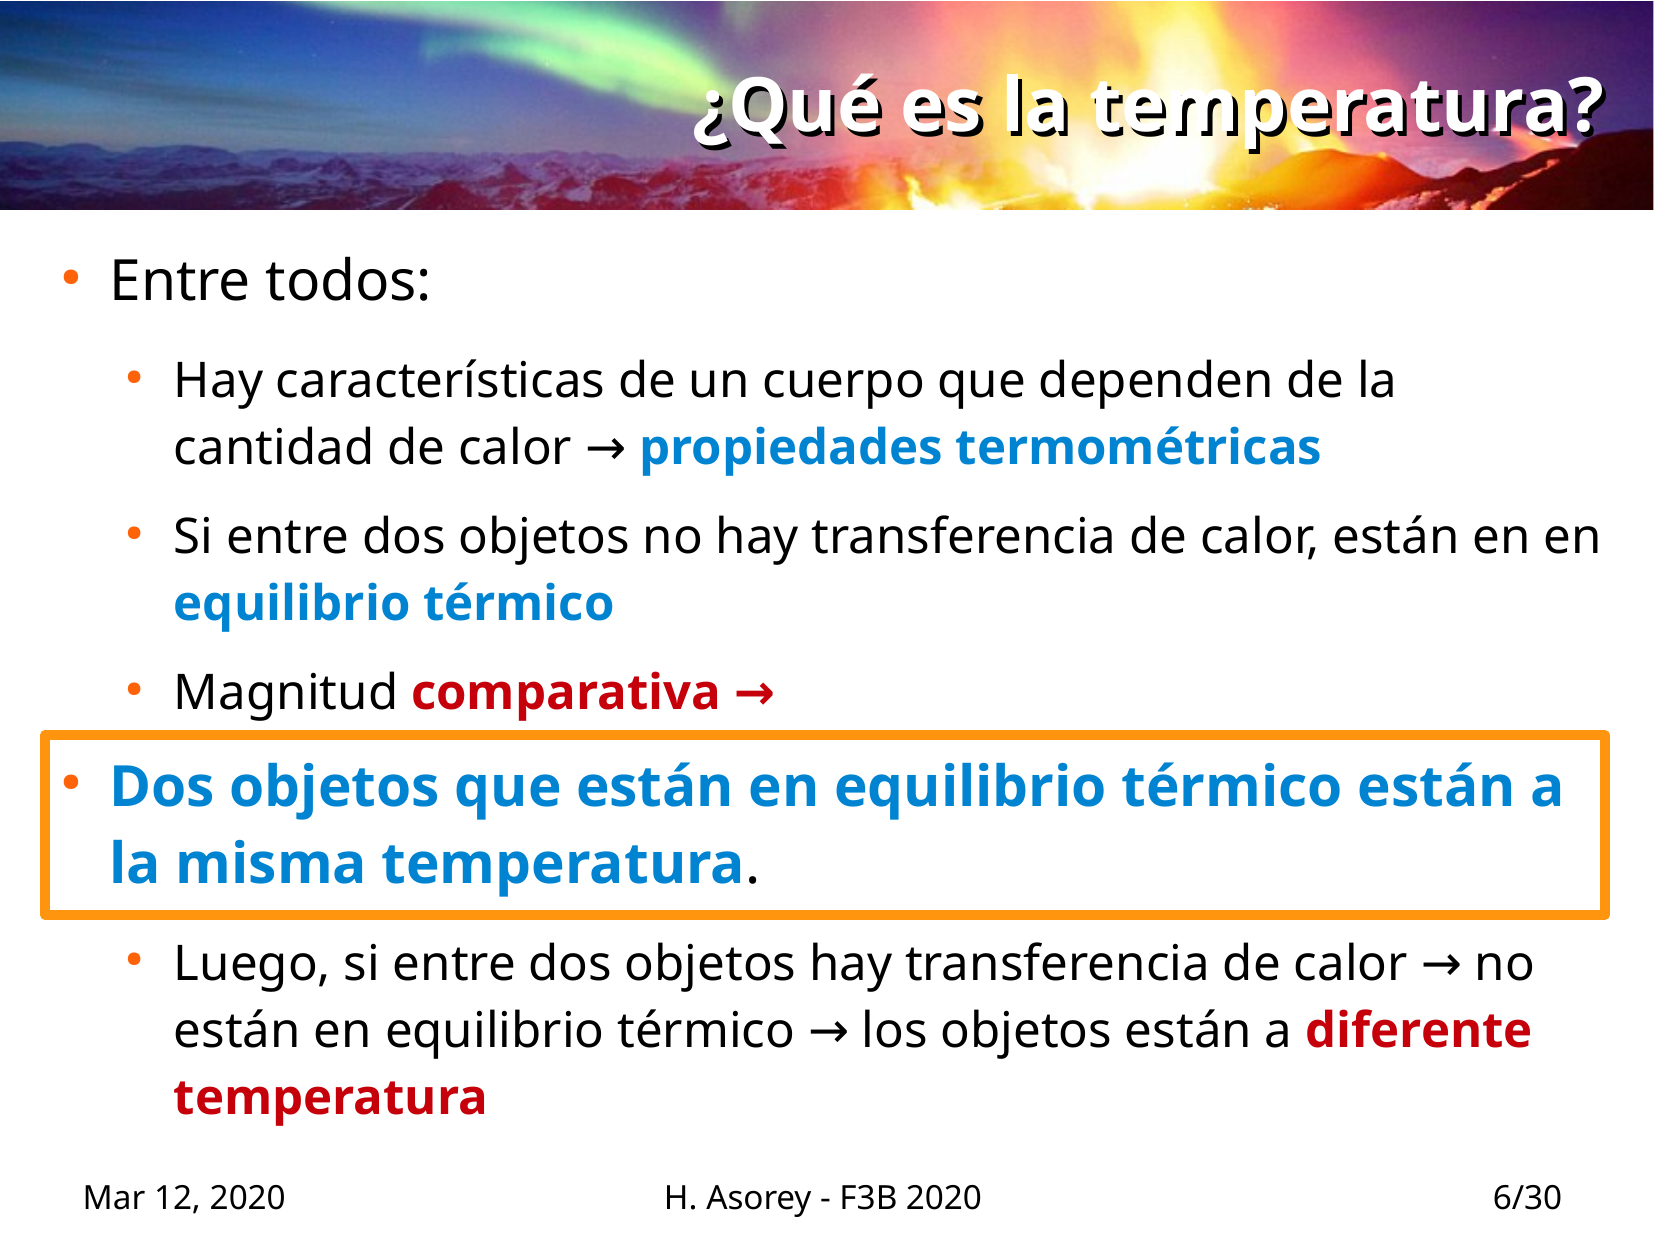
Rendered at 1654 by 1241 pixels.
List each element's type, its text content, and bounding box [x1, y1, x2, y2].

title ¿Qué es la temperatura? [45, 15, 1606, 191]
list Entre todos: Hay características de un cuerpo que dependen de la cantidad de calor → propiedades termométricas Si entre dos objetos no hay transferencia de calor, están en en equilibrio térmico Magnitud comparativa → Dos objetos que están en equilibrio térmico están a la misma temperatura. Luego, si entre dos objetos hay transferencia de calor → no están en equilibrio térmico → los objetos están a diferente temperatura [45, 920, 1606, 1141]
list Entre todos: Hay características de un cuerpo que dependen de la cantidad de calor → propiedades termométricas Si entre dos objetos no hay transferencia de calor, están en en equilibrio térmico Magnitud comparativa → Dos objetos que están en equilibrio térmico están a la misma temperatura. Luego, si entre dos objetos hay transferencia de calor → no están en equilibrio térmico → los objetos están a diferente temperatura [45, 240, 1606, 730]
list Entre todos: Hay características de un cuerpo que dependen de la cantidad de calor → propiedades termométricas Si entre dos objetos no hay transferencia de calor, están en en equilibrio térmico Magnitud comparativa → Dos objetos que están en equilibrio térmico están a la misma temperatura. Luego, si entre dos objetos hay transferencia de calor → no están en equilibrio térmico → los objetos están a diferente temperatura [50, 740, 1600, 910]
picture [0, 1, 1654, 210]
